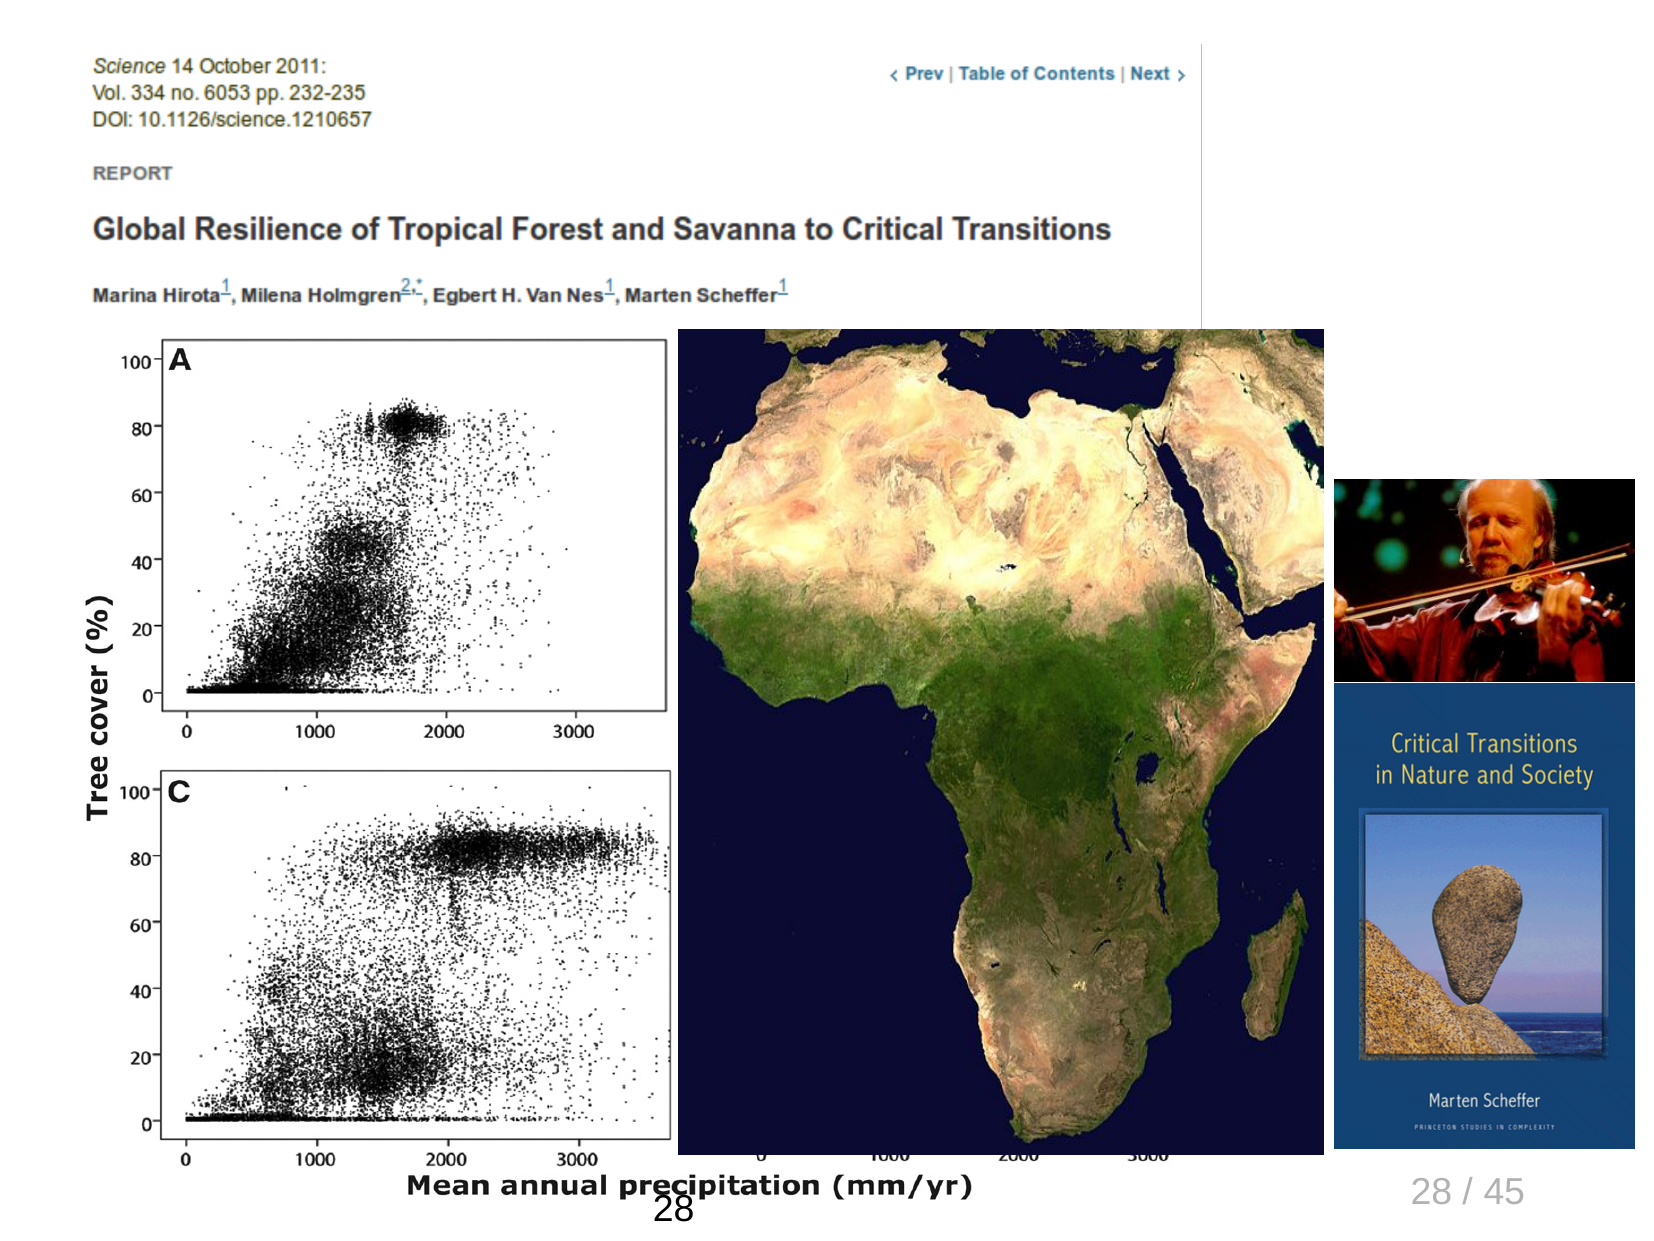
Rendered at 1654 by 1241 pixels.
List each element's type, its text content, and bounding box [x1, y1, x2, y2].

text_box <number> [638, 1179, 860, 1241]
text_box <number> / 45 [1395, 1163, 1654, 1226]
picture [1334, 683, 1635, 1150]
picture [1334, 479, 1635, 682]
picture [74, 44, 1324, 1200]
